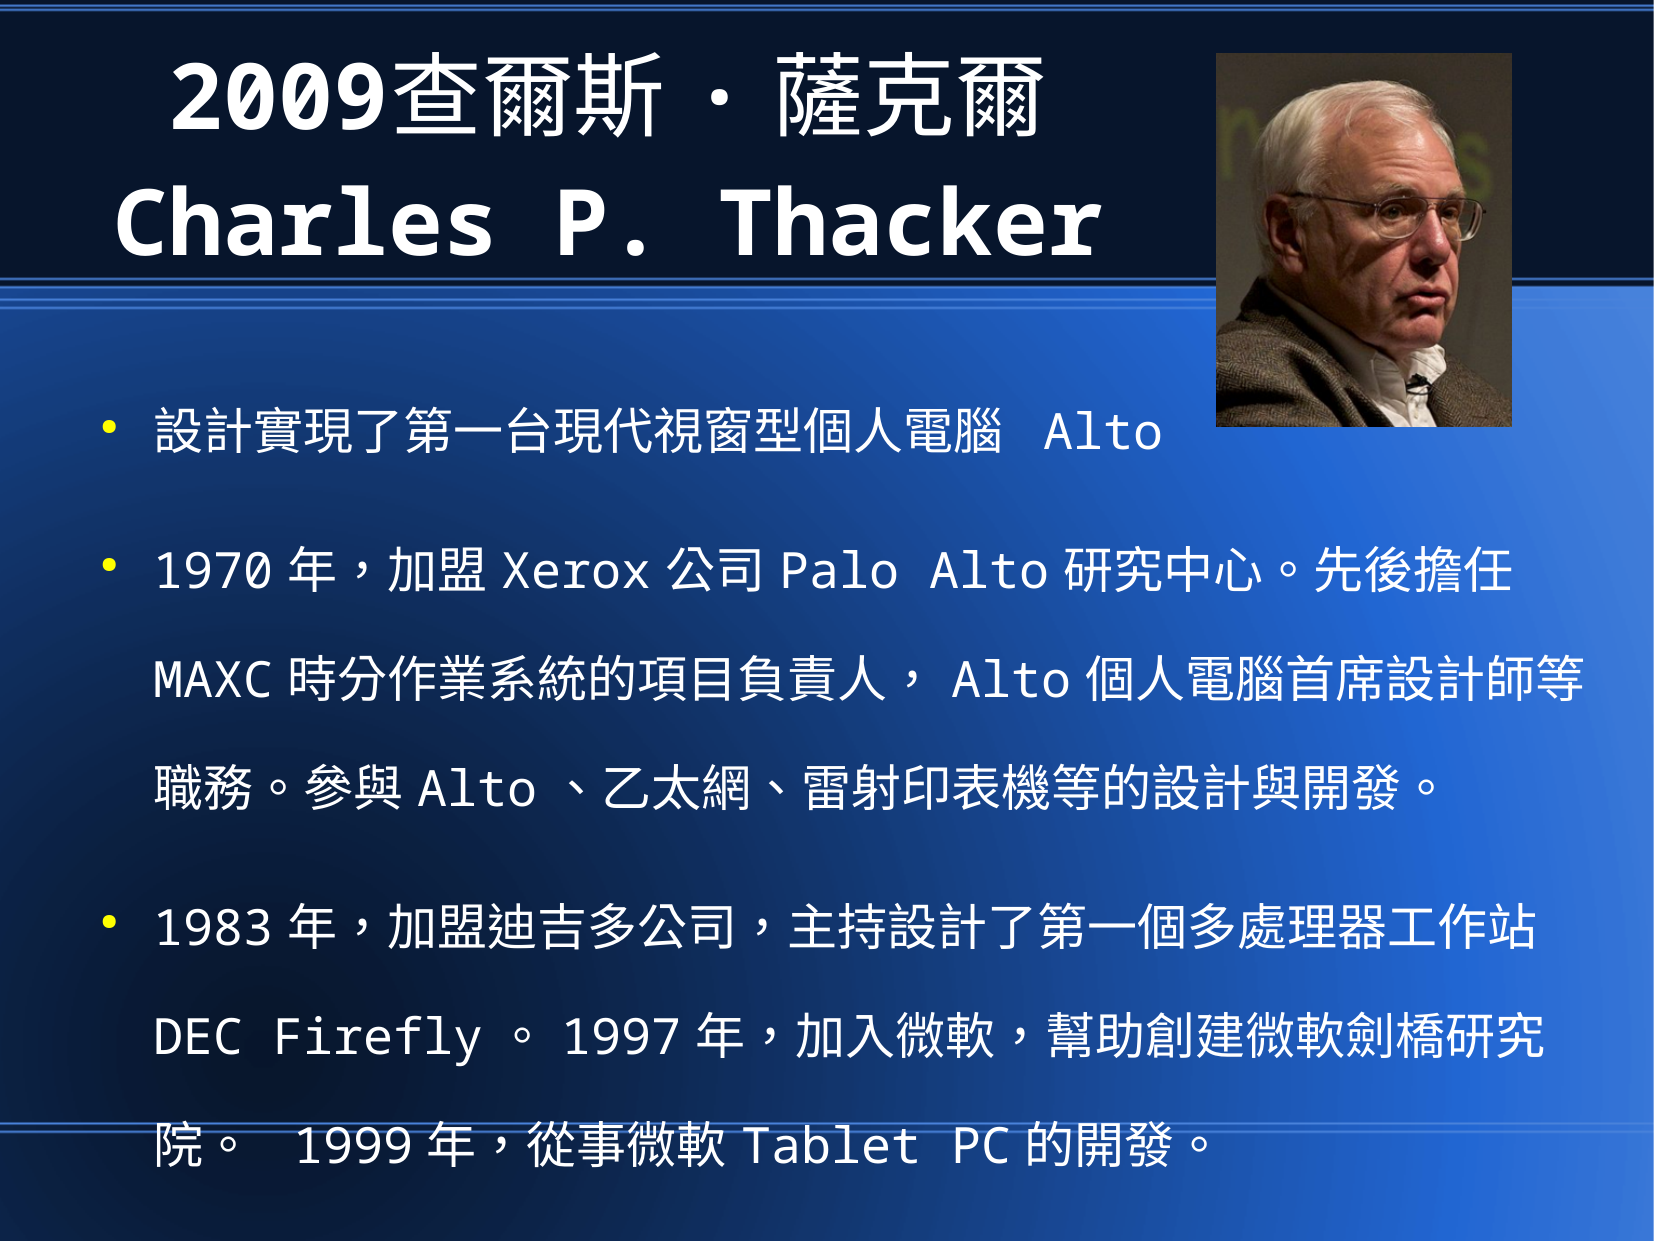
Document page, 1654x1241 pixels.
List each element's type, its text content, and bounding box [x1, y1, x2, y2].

picture [0, 0, 1654, 1241]
title 2009 查爾斯·薩克爾 Charles P. Thacker [82, 32, 1134, 273]
list 設計實現了第一台現代視窗型個人電腦 Alto 1970年，加盟Xerox公司Palo Alto研究中心。先後擔任MAXC時分作業系統的項目負責人，Alto個人電腦首席設計師等職務。參與Alto、乙太網、雷射印表機等的設計與開發。 1983年，加盟迪吉多公司，主持設計了第一個多處理器工作站DEC Firefly。1997年，加入微軟，幫助創建微軟劍橋研究院。 1999年，從事微軟Tablet PC的開發。 [82, 355, 1595, 1241]
